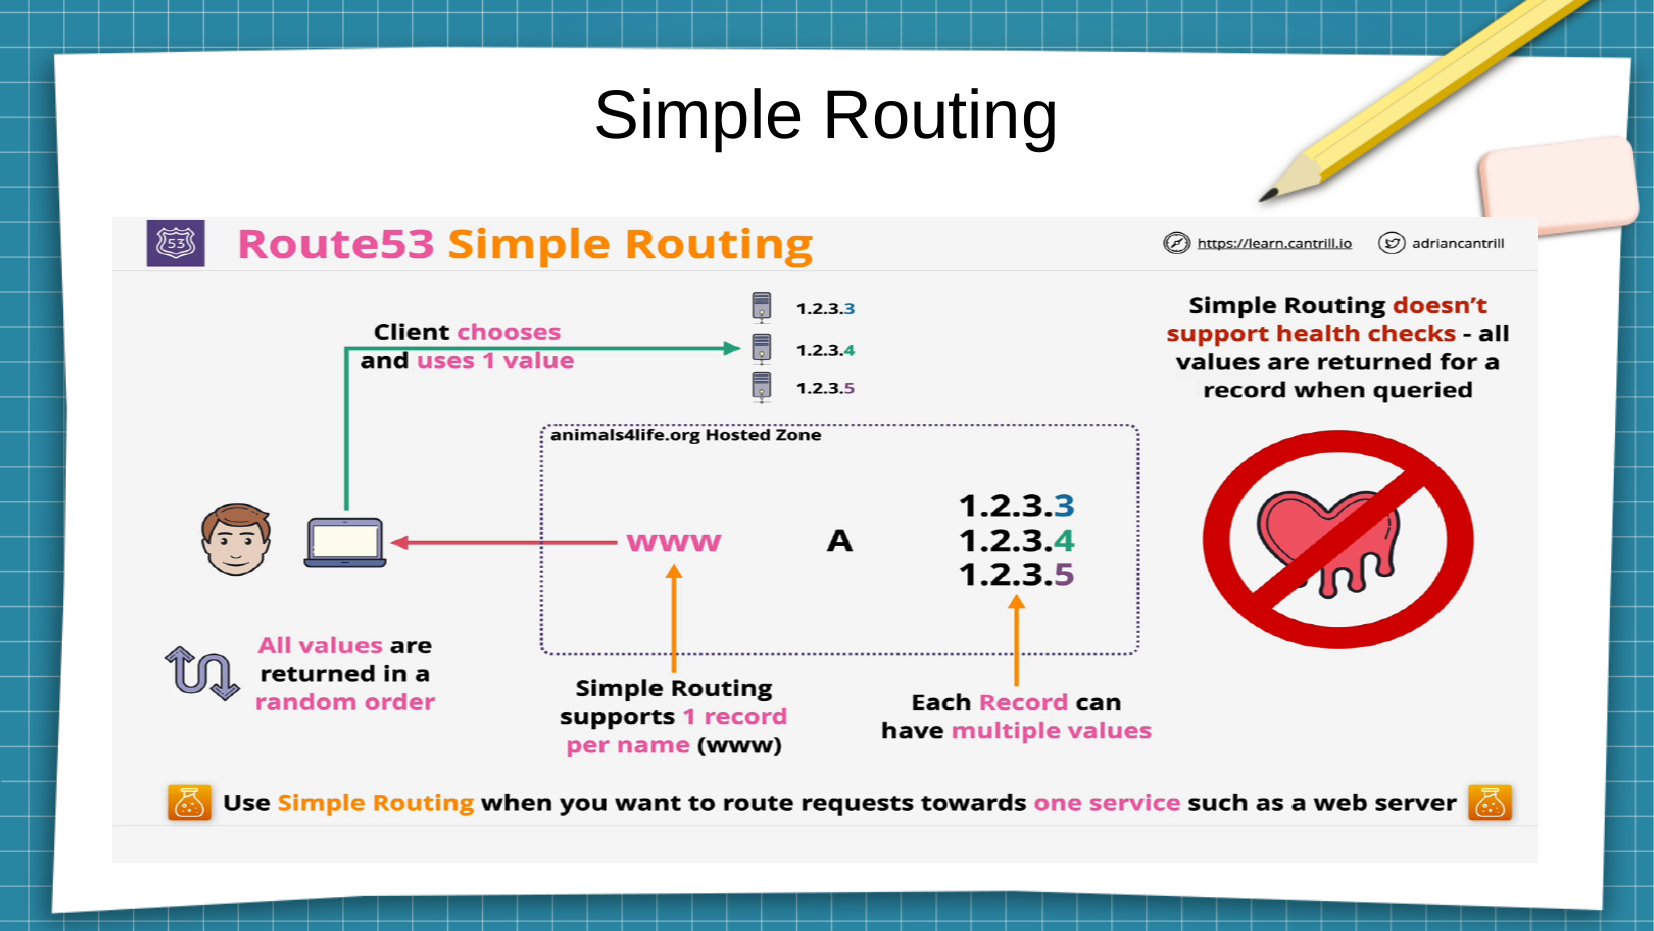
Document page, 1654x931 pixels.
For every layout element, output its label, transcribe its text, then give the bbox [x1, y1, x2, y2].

title Simple Routing [82, 37, 1571, 193]
picture [0, 0, 1654, 931]
